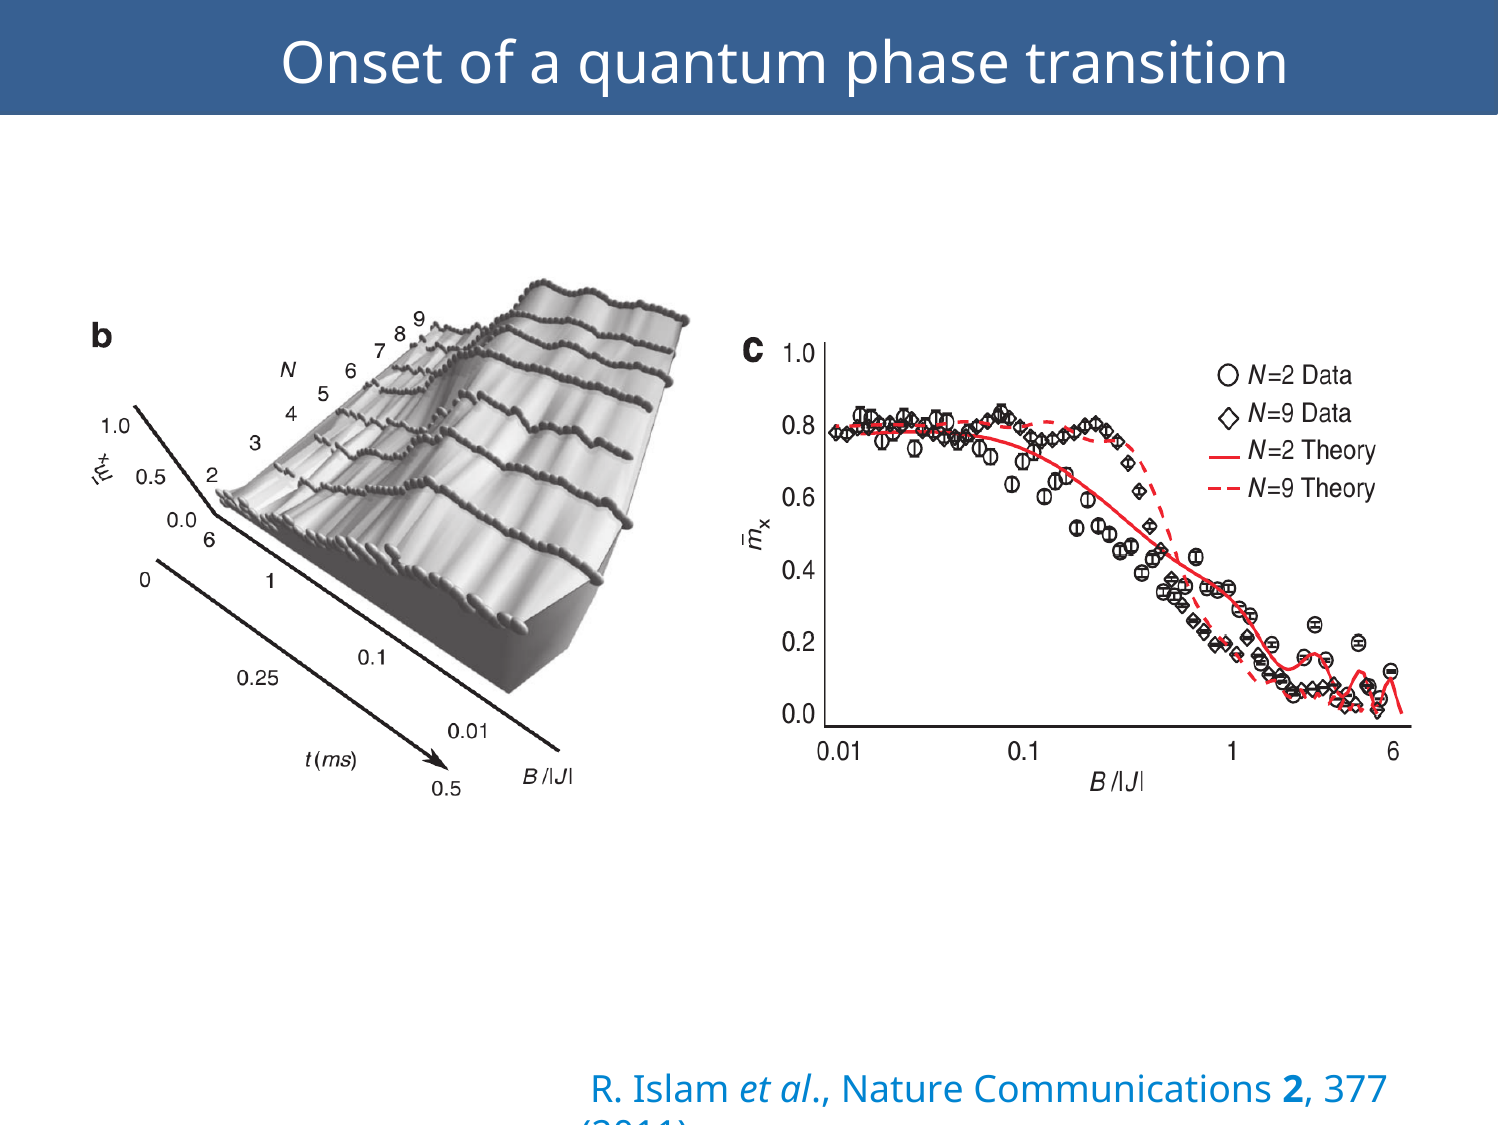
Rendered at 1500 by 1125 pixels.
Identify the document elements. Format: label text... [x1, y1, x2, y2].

text_box R. Islam et al., Nature Communications 2, 377 (2011). [565, 1057, 1500, 1125]
text_box Onset of a quantum phase transition [265, 17, 1500, 133]
picture [70, 248, 704, 815]
picture [728, 314, 1442, 798]
